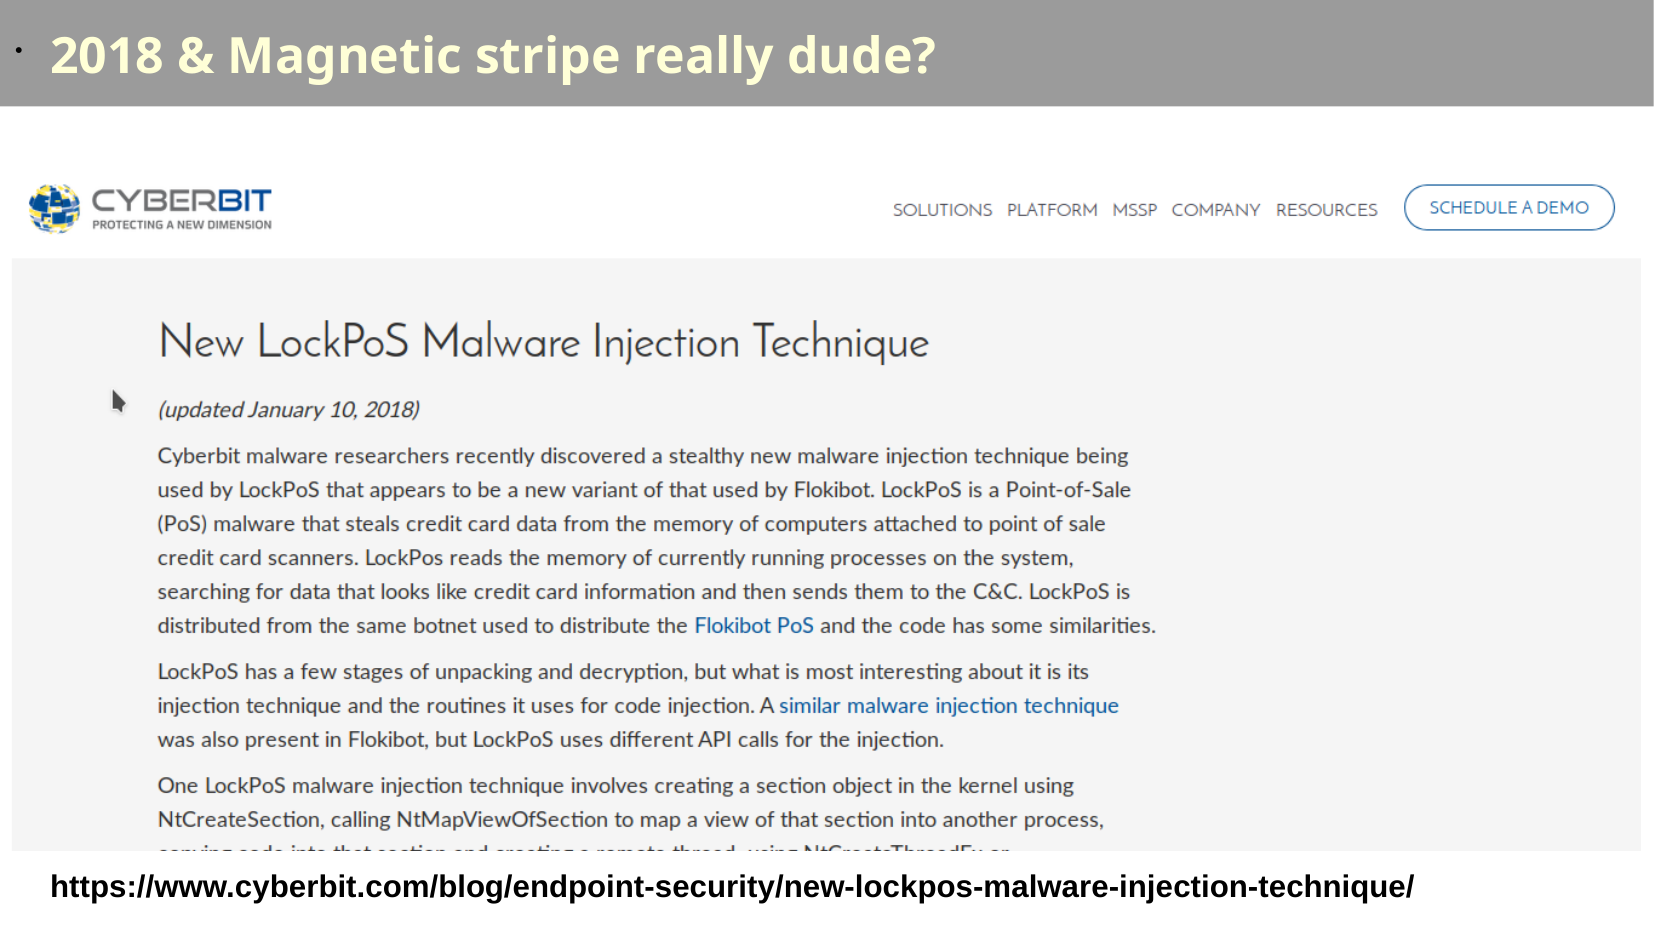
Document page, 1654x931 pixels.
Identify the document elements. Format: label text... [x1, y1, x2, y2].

picture [11, 165, 1641, 851]
text_box https://www.cyberbit.com/blog/endpoint-security/new-lockpos-malware-injection-technique/ [35, 862, 1619, 912]
title 2018 & Magnetic stripe really dude? [0, 0, 1654, 107]
